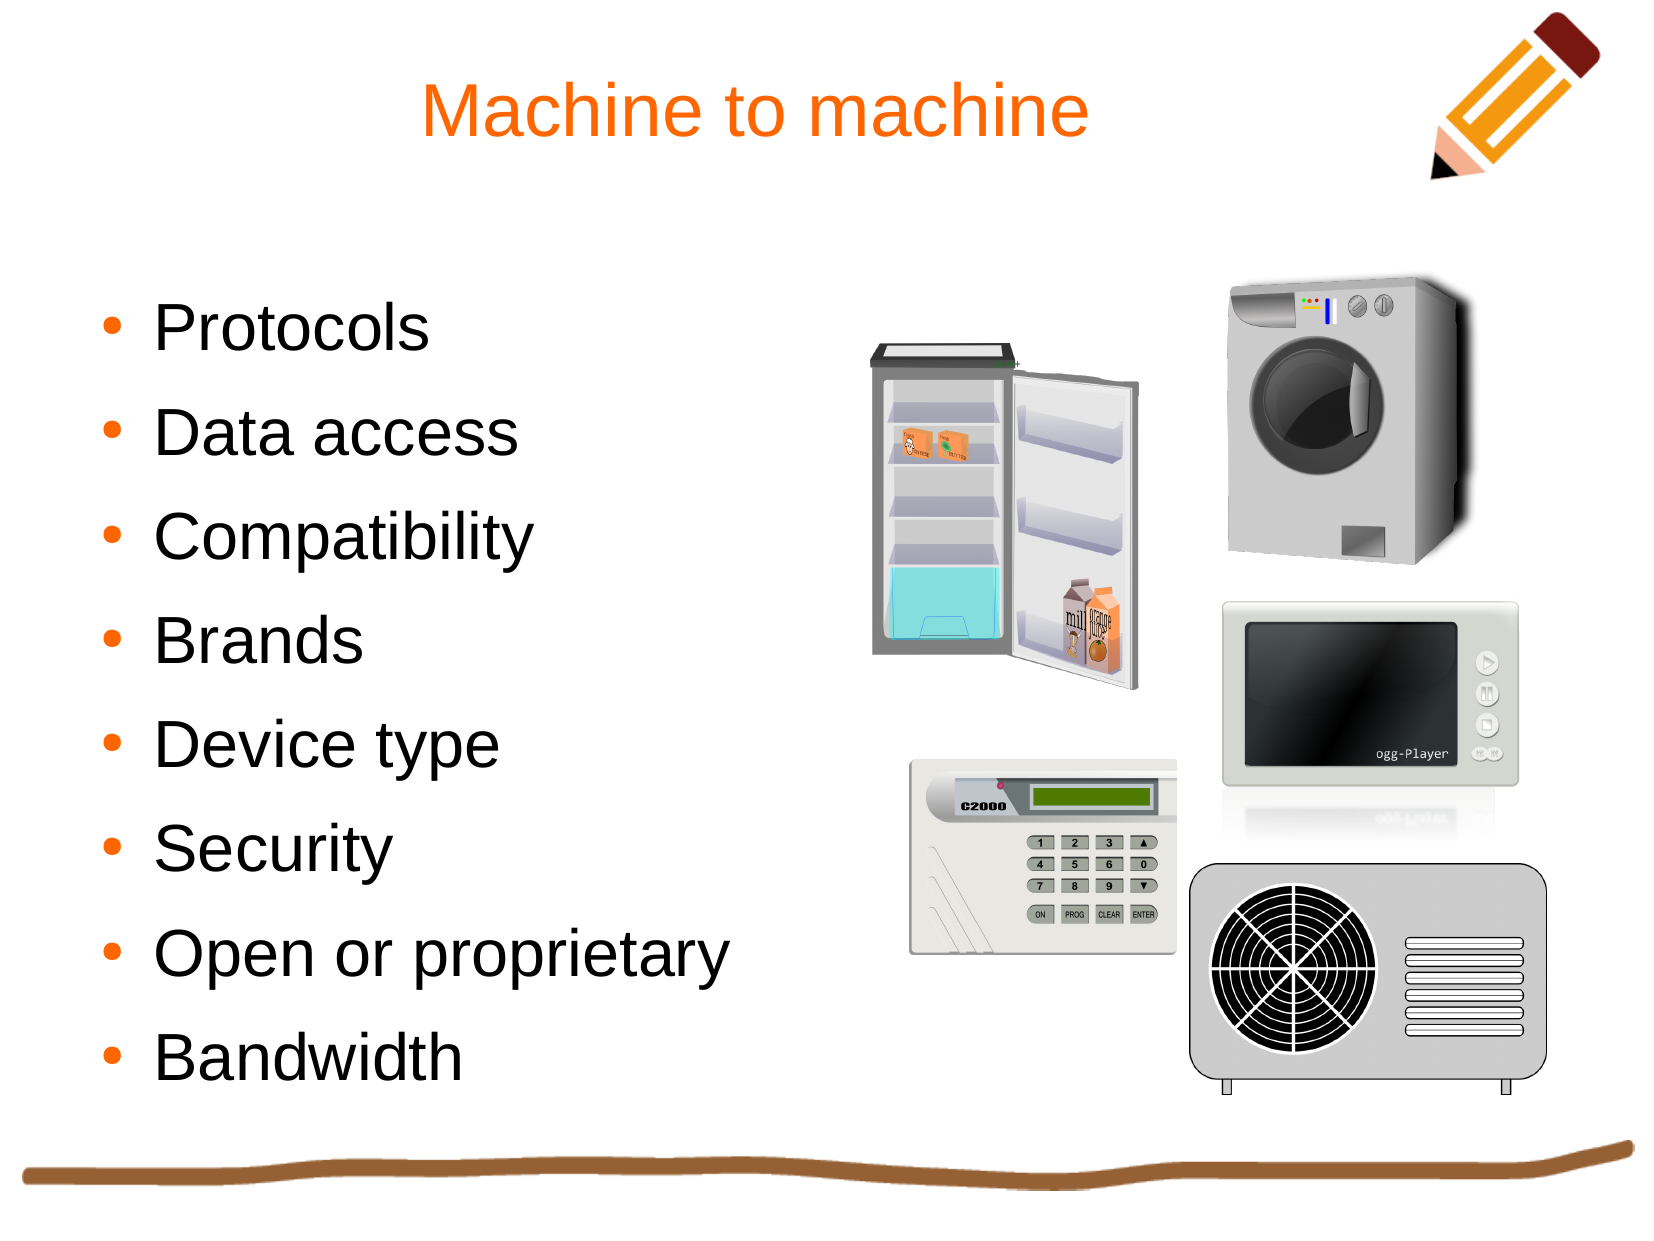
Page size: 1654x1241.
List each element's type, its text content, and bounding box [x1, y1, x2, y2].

picture [1189, 863, 1547, 1096]
list Protocols Data access Compatibility Brands Device type Security Open or proprietary Bandwidth [82, 290, 1571, 1122]
picture [1227, 269, 1481, 565]
picture [870, 343, 1139, 690]
picture [909, 759, 1177, 955]
title Machine to machine [82, 49, 1430, 172]
picture [1222, 590, 1534, 842]
picture [1430, 12, 1601, 181]
picture [22, 1140, 1635, 1191]
